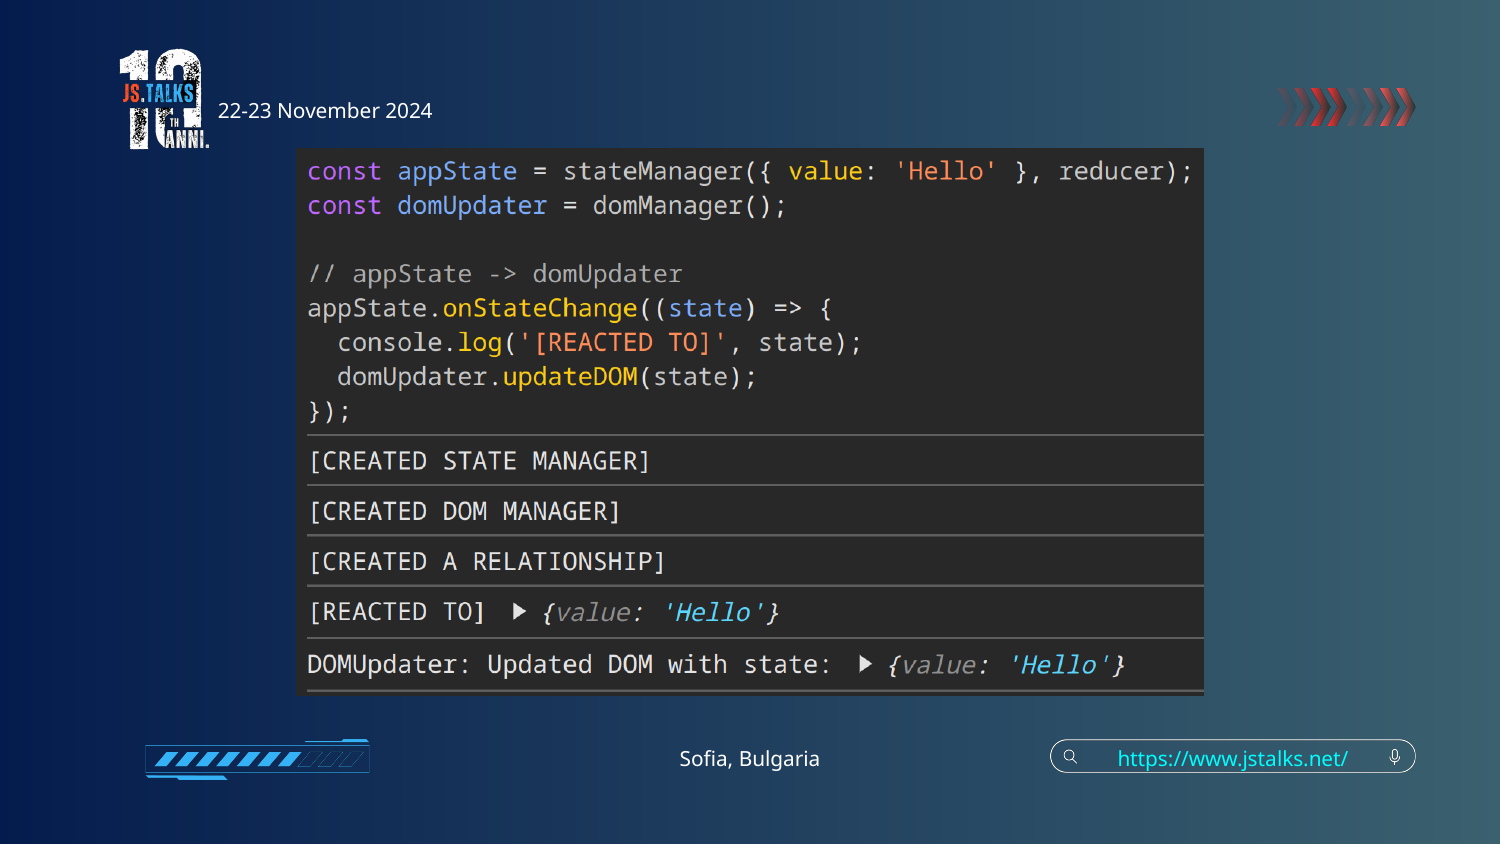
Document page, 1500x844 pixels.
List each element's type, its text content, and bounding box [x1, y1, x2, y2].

text_box [145, 739, 370, 780]
text_box [1277, 88, 1416, 126]
text_box [1050, 739, 1416, 773]
text_box Sofia, Bulgaria [654, 744, 846, 772]
picture [296, 148, 1204, 696]
text_box https://www.jstalks.net/ [1103, 744, 1362, 772]
text_box 22-23 November 2024 [217, 95, 507, 123]
text_box [65, 0, 258, 231]
